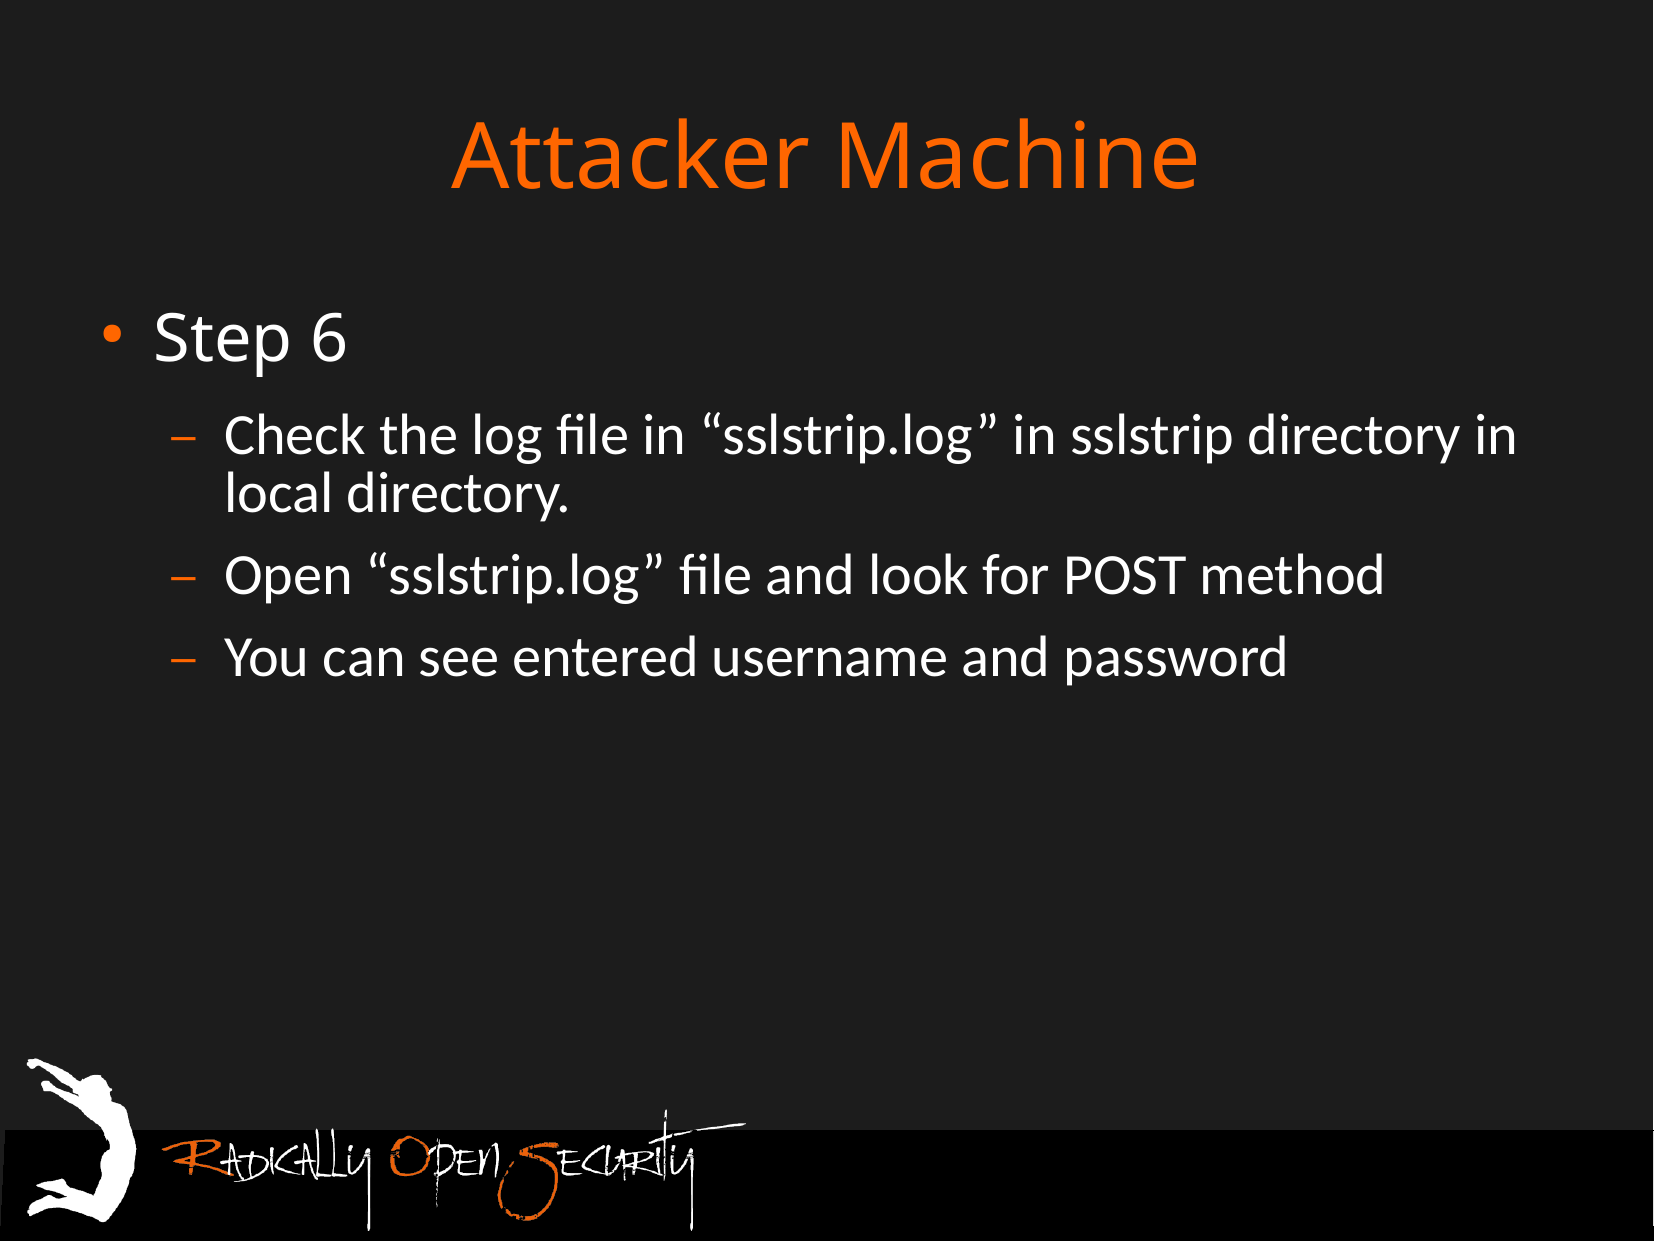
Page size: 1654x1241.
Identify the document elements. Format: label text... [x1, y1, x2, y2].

title Attacker Machine [82, 49, 1571, 257]
list Step 6 Check the log file in “sslstrip.log” in sslstrip directory in local directory. Open “sslstrip.log” file and look for POST method You can see entered username and password [82, 290, 1571, 1010]
picture [0, 1022, 778, 1241]
